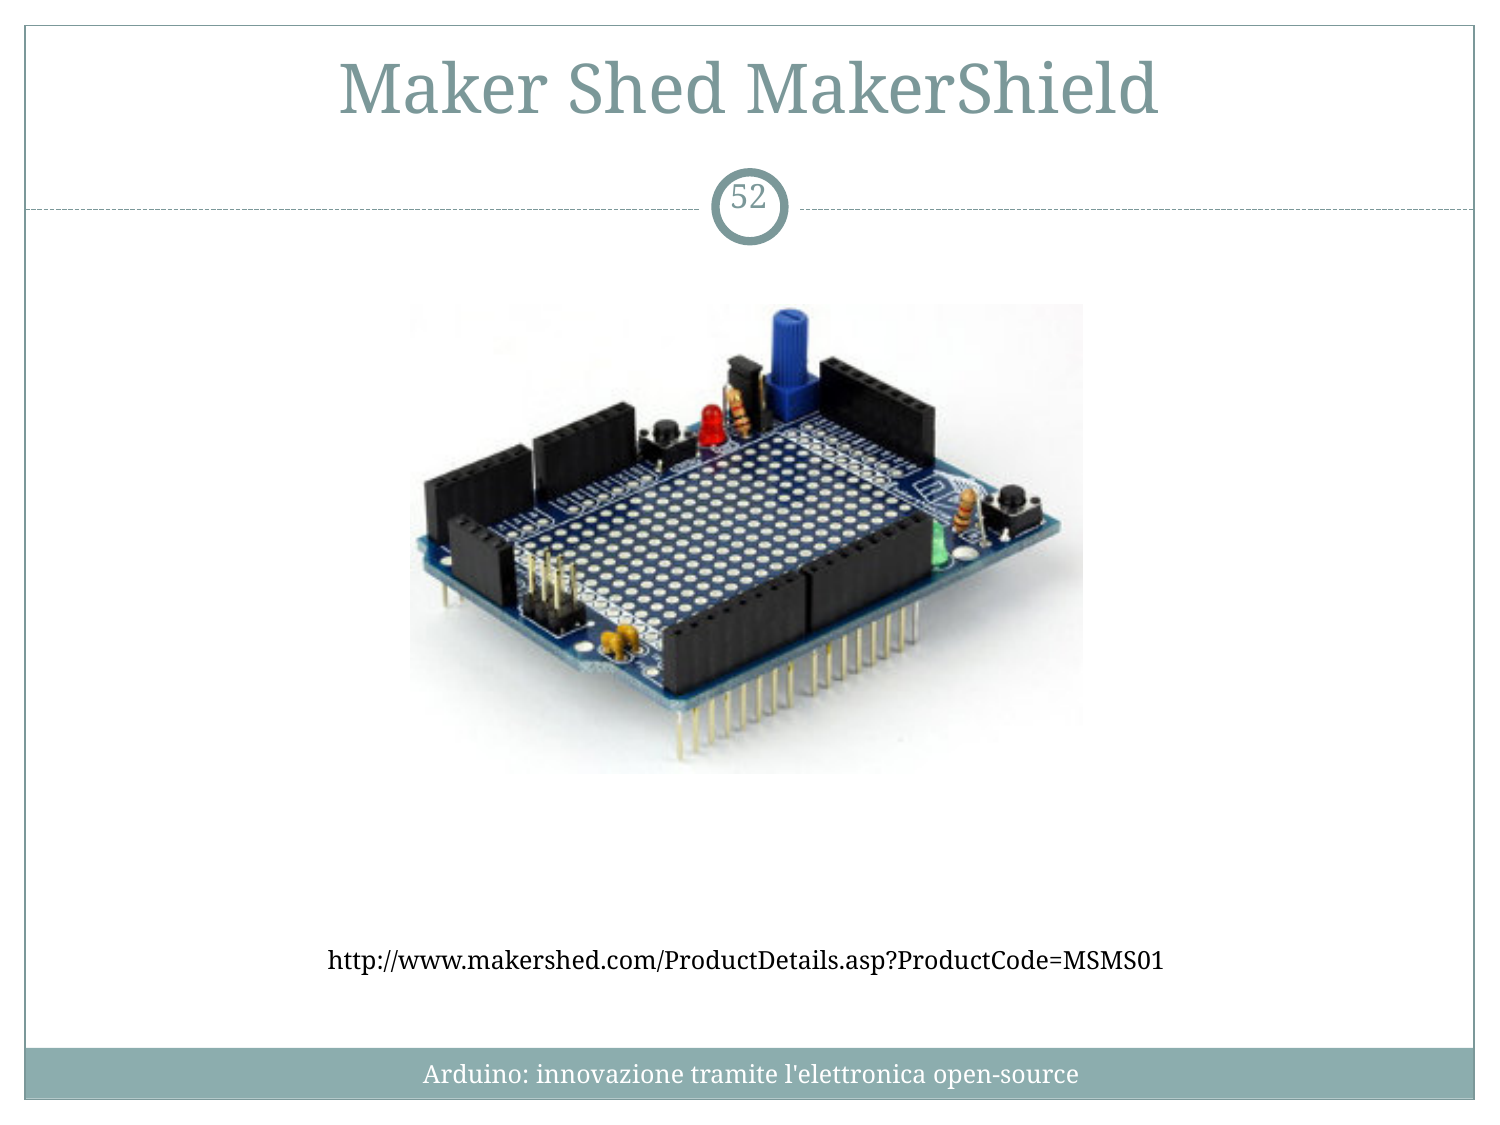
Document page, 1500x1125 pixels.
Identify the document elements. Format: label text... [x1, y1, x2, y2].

title Maker Shed MakerShield [49, 37, 1450, 162]
list http://www.makershed.com/ProductDetails.asp?ProductCode=MSMS01 [49, 937, 1445, 1020]
footer Arduino: innovazione tramite l'elettronica open-source [50, 1051, 1454, 1112]
slide_number <numero> [715, 168, 791, 241]
picture [410, 304, 1083, 774]
